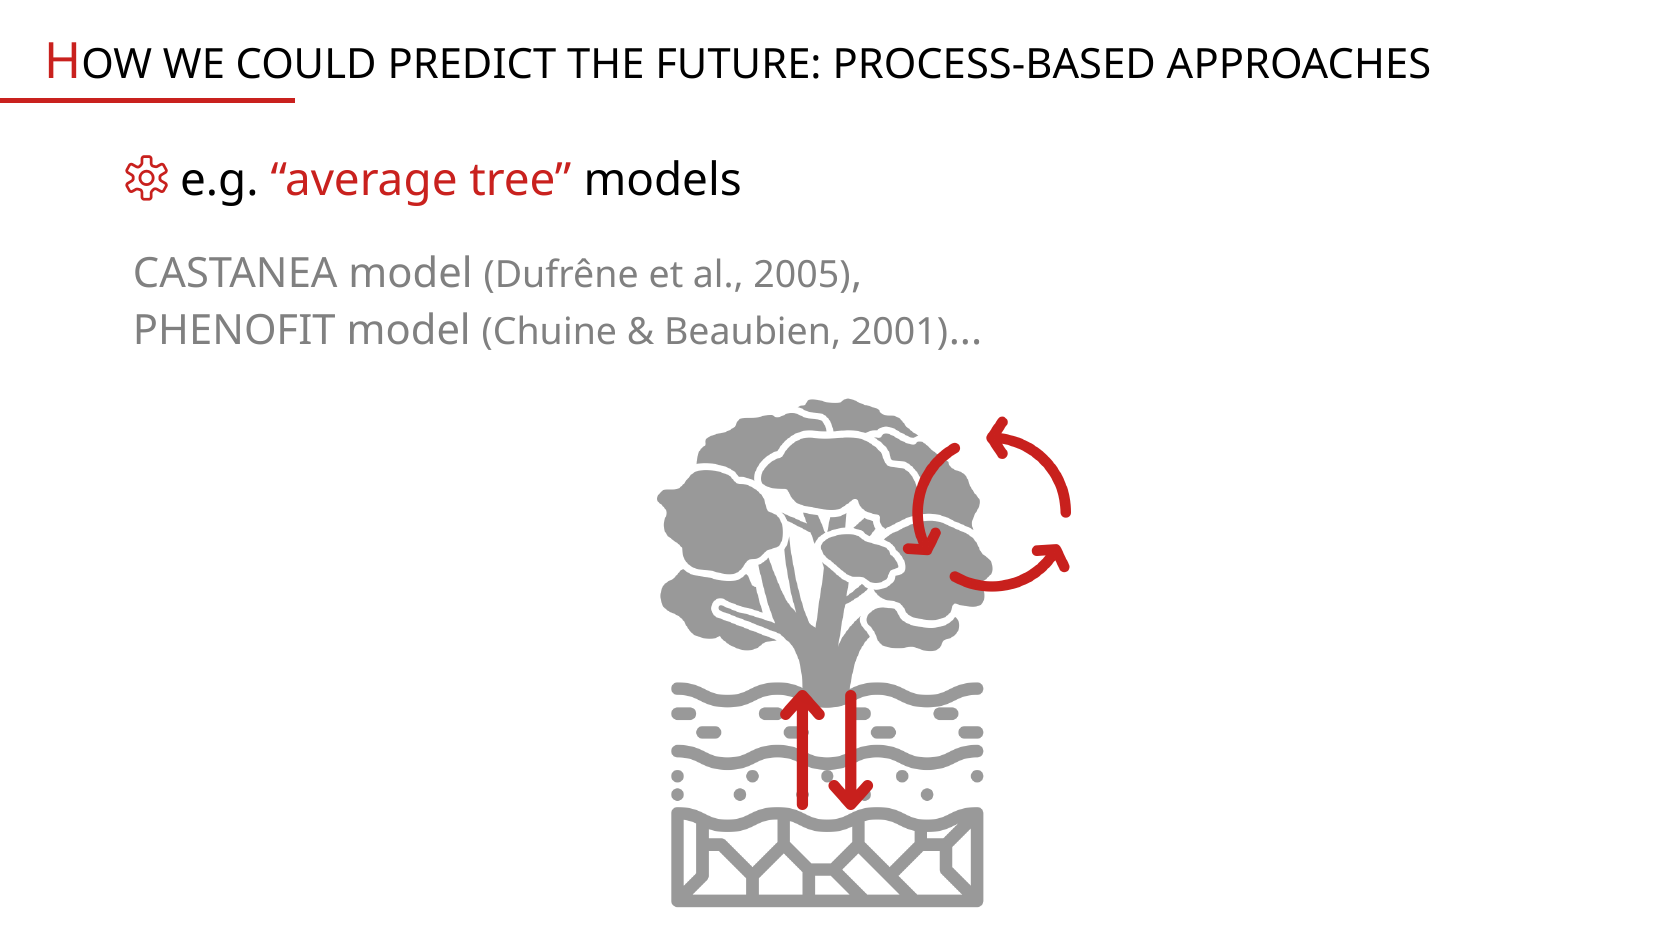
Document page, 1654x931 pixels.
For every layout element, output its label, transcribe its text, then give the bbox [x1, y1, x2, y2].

text_box CASTANEA model (Dufrêne et al., 2005), PHENOFIT model (Chuine & Beaubien, 2001)... [118, 235, 1536, 396]
picture [111, 147, 182, 207]
picture [594, 366, 1115, 910]
text_box HOW WE COULD PREDICT THE FUTURE: PROCESS-BASED APPROACHES [29, 0, 1625, 119]
text_box e.g. “average tree” models [165, 118, 1625, 237]
